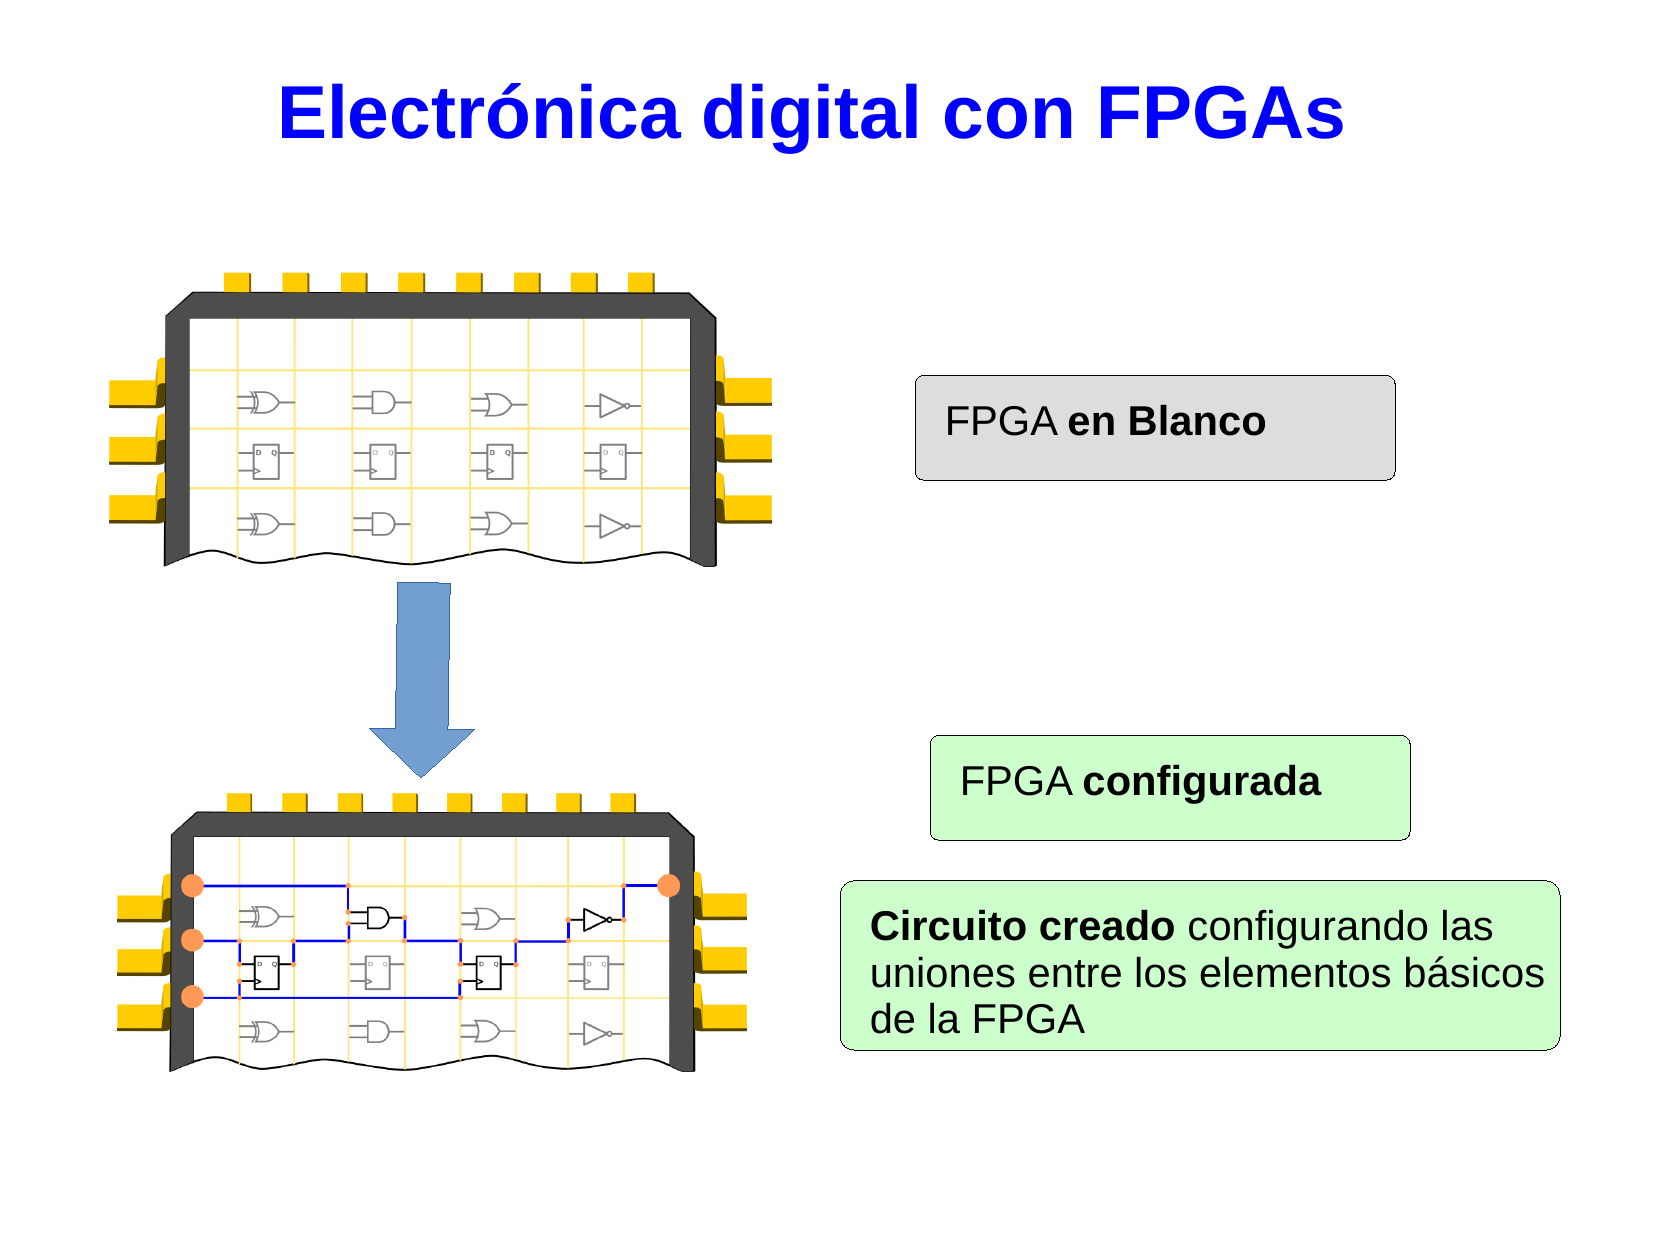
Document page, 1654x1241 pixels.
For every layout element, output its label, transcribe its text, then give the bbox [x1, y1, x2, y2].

picture [117, 793, 747, 1072]
text_box [930, 735, 1411, 841]
text_box FPGA configurada [945, 750, 1411, 826]
text_box [915, 375, 1396, 481]
text_box [369, 582, 475, 778]
text_box FPGA en Blanco [930, 390, 1396, 466]
text_box Electrónica digital con FPGAs [64, 59, 1561, 166]
text_box [840, 880, 1561, 1051]
picture [105, 254, 777, 584]
text_box Circuito creado configurando las uniones entre los elementos básicos de la FPGA [855, 895, 1576, 1051]
